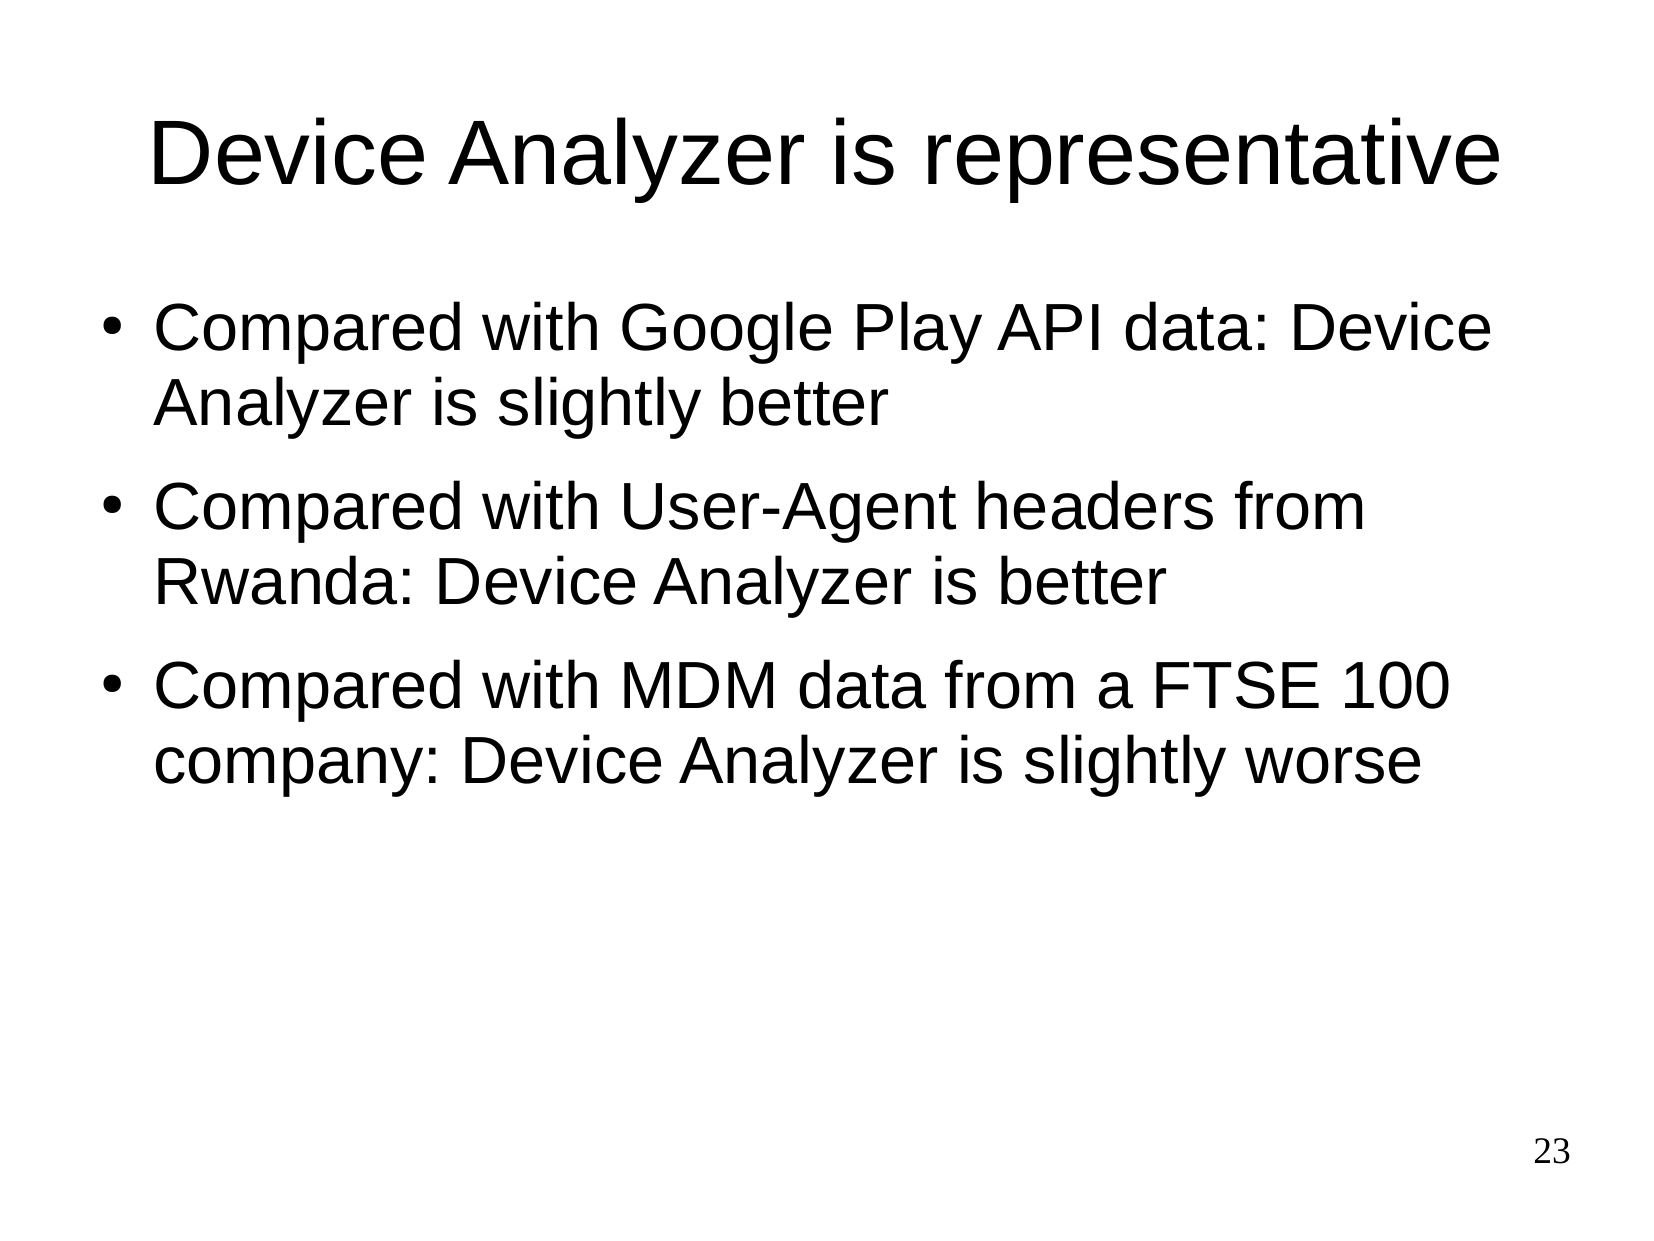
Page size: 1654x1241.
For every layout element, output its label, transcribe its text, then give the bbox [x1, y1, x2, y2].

list Compared with Google Play API data: Device Analyzer is slightly better Compared with User-Agent headers from Rwanda: Device Analyzer is better Compared with MDM data from a FTSE 100 company: Device Analyzer is slightly worse [82, 290, 1571, 1109]
title Device Analyzer is representative [82, 49, 1571, 257]
